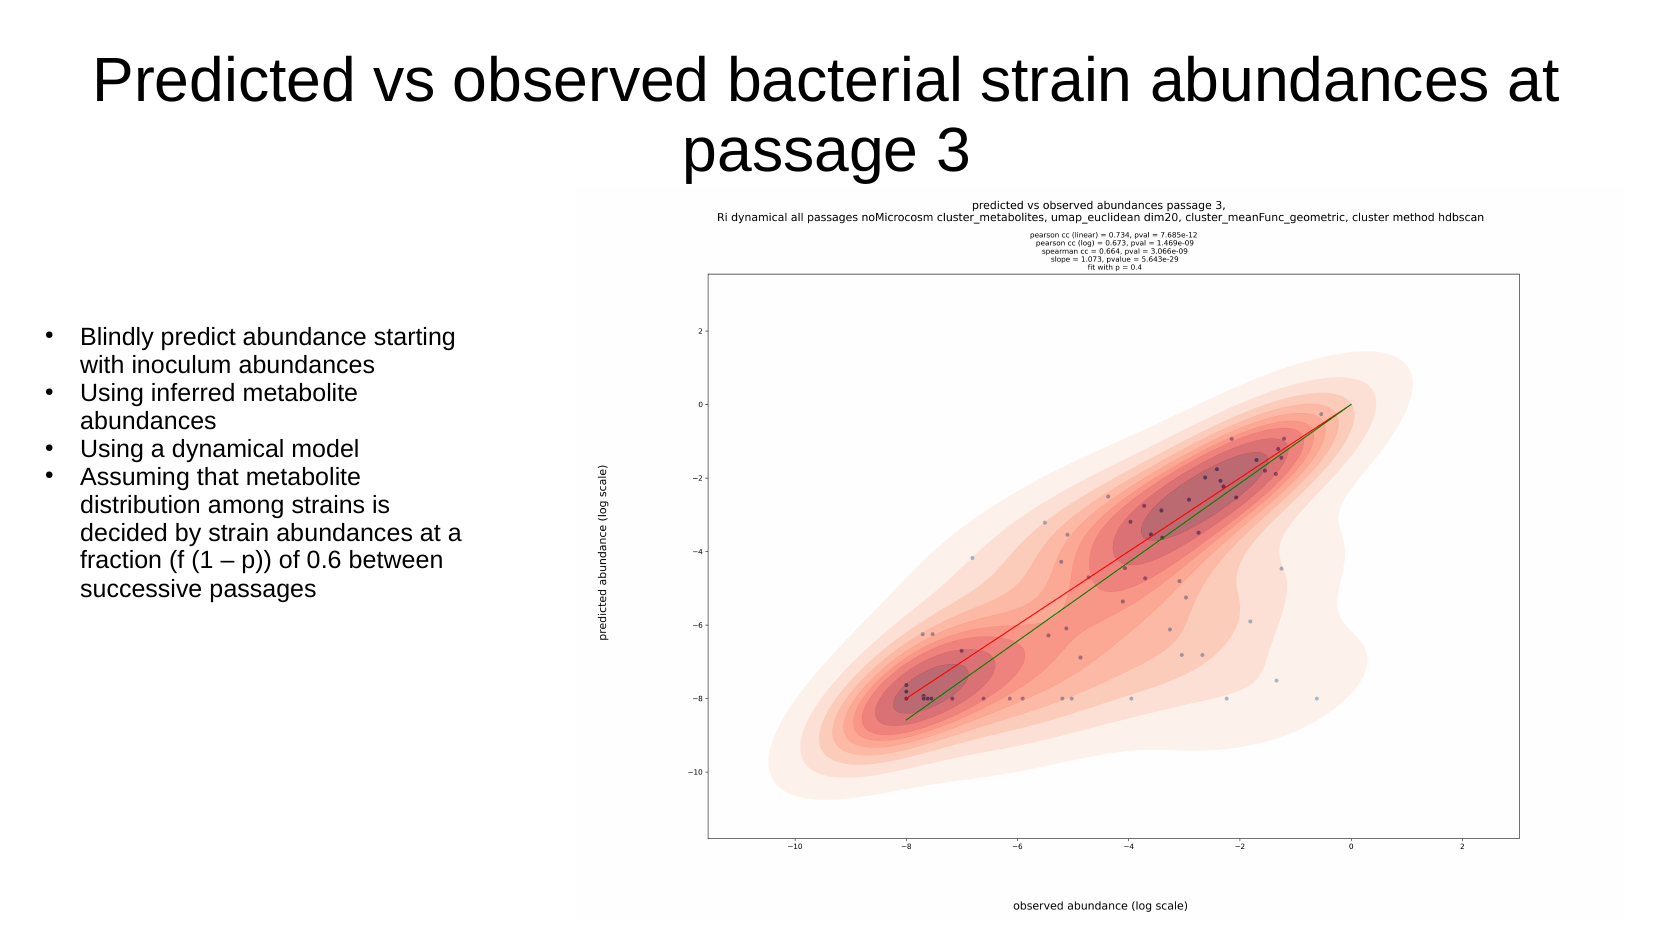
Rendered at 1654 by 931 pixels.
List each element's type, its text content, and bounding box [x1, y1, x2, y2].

picture [577, 186, 1624, 919]
title Predicted vs observed bacterial strain abundances at passage 3 [82, 37, 1571, 193]
text_box Blindly predict abundance starting with inoculum abundances Using inferred metabolite abundances Using a dynamical model Assuming that metabolite distribution among strains is decided by strain abundances at a fraction (f (1 – p)) of 0.6 between successive passages [30, 315, 491, 661]
